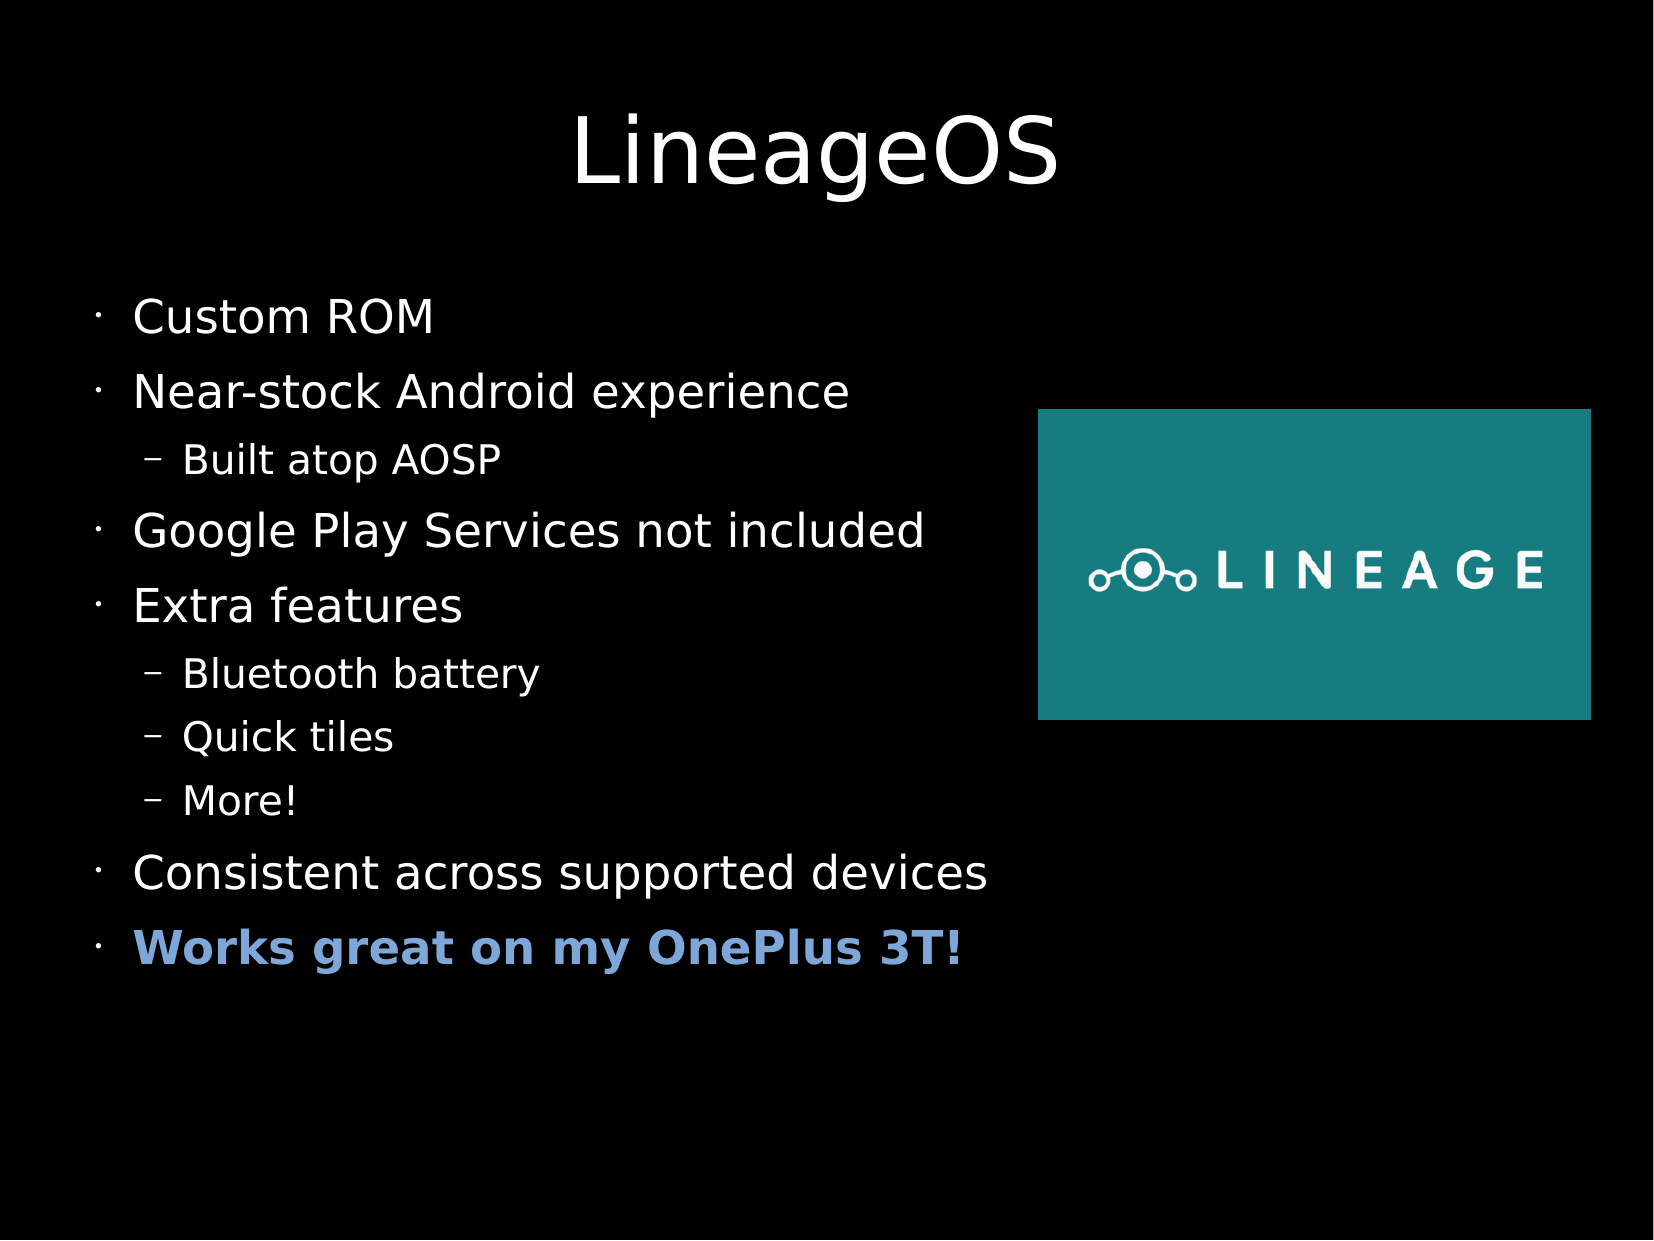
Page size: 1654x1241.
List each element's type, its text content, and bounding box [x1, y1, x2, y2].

picture [1038, 409, 1591, 721]
list Custom ROM Near-stock Android experience Built atop AOSP Google Play Services not included Extra features Bluetooth battery Quick tiles More! Consistent across supported devices Works great on my OnePlus 3T! [82, 290, 991, 1010]
title LineageOS [71, 47, 1561, 256]
